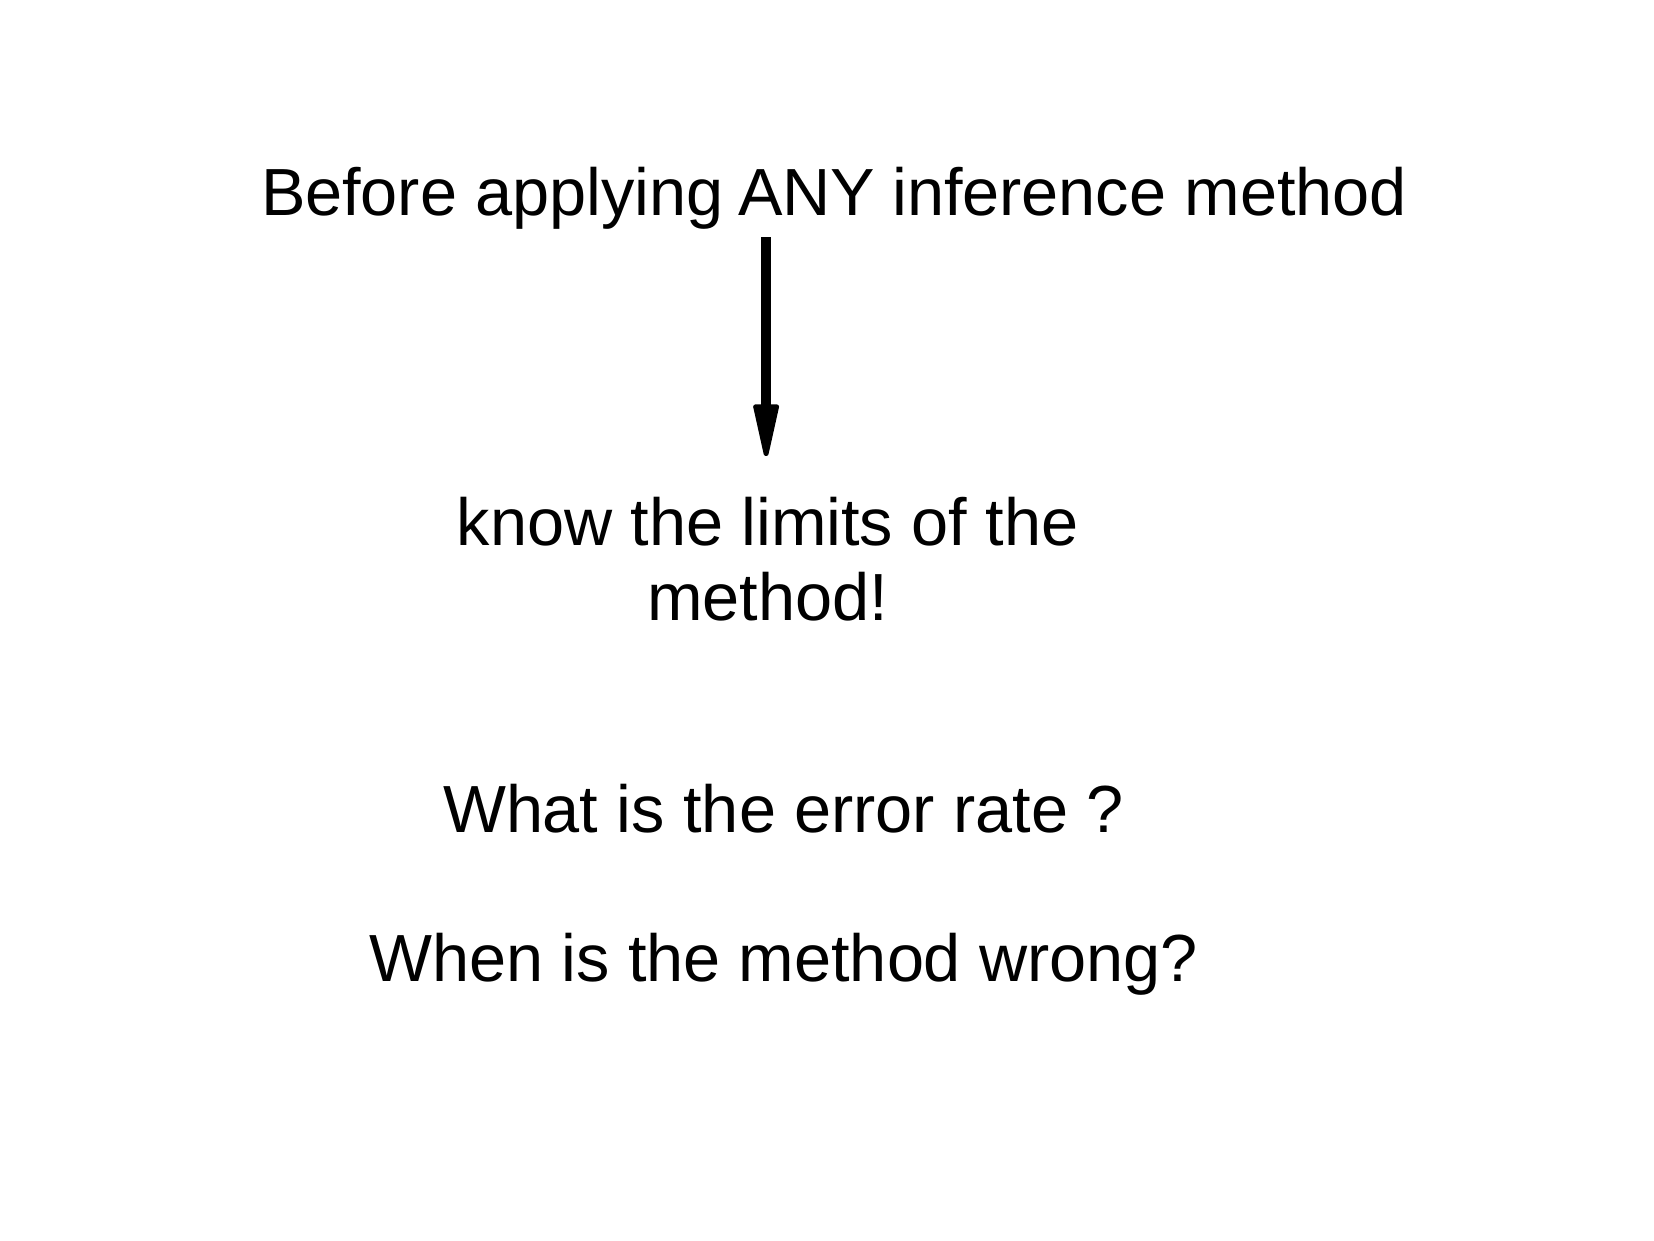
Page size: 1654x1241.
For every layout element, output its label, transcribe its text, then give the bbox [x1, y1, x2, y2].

text_box Before applying ANY inference method [246, 147, 1423, 238]
text_box know the limits of the method! [320, 477, 1216, 643]
text_box What is the error rate ? When is the method wrong? [354, 764, 1214, 1004]
